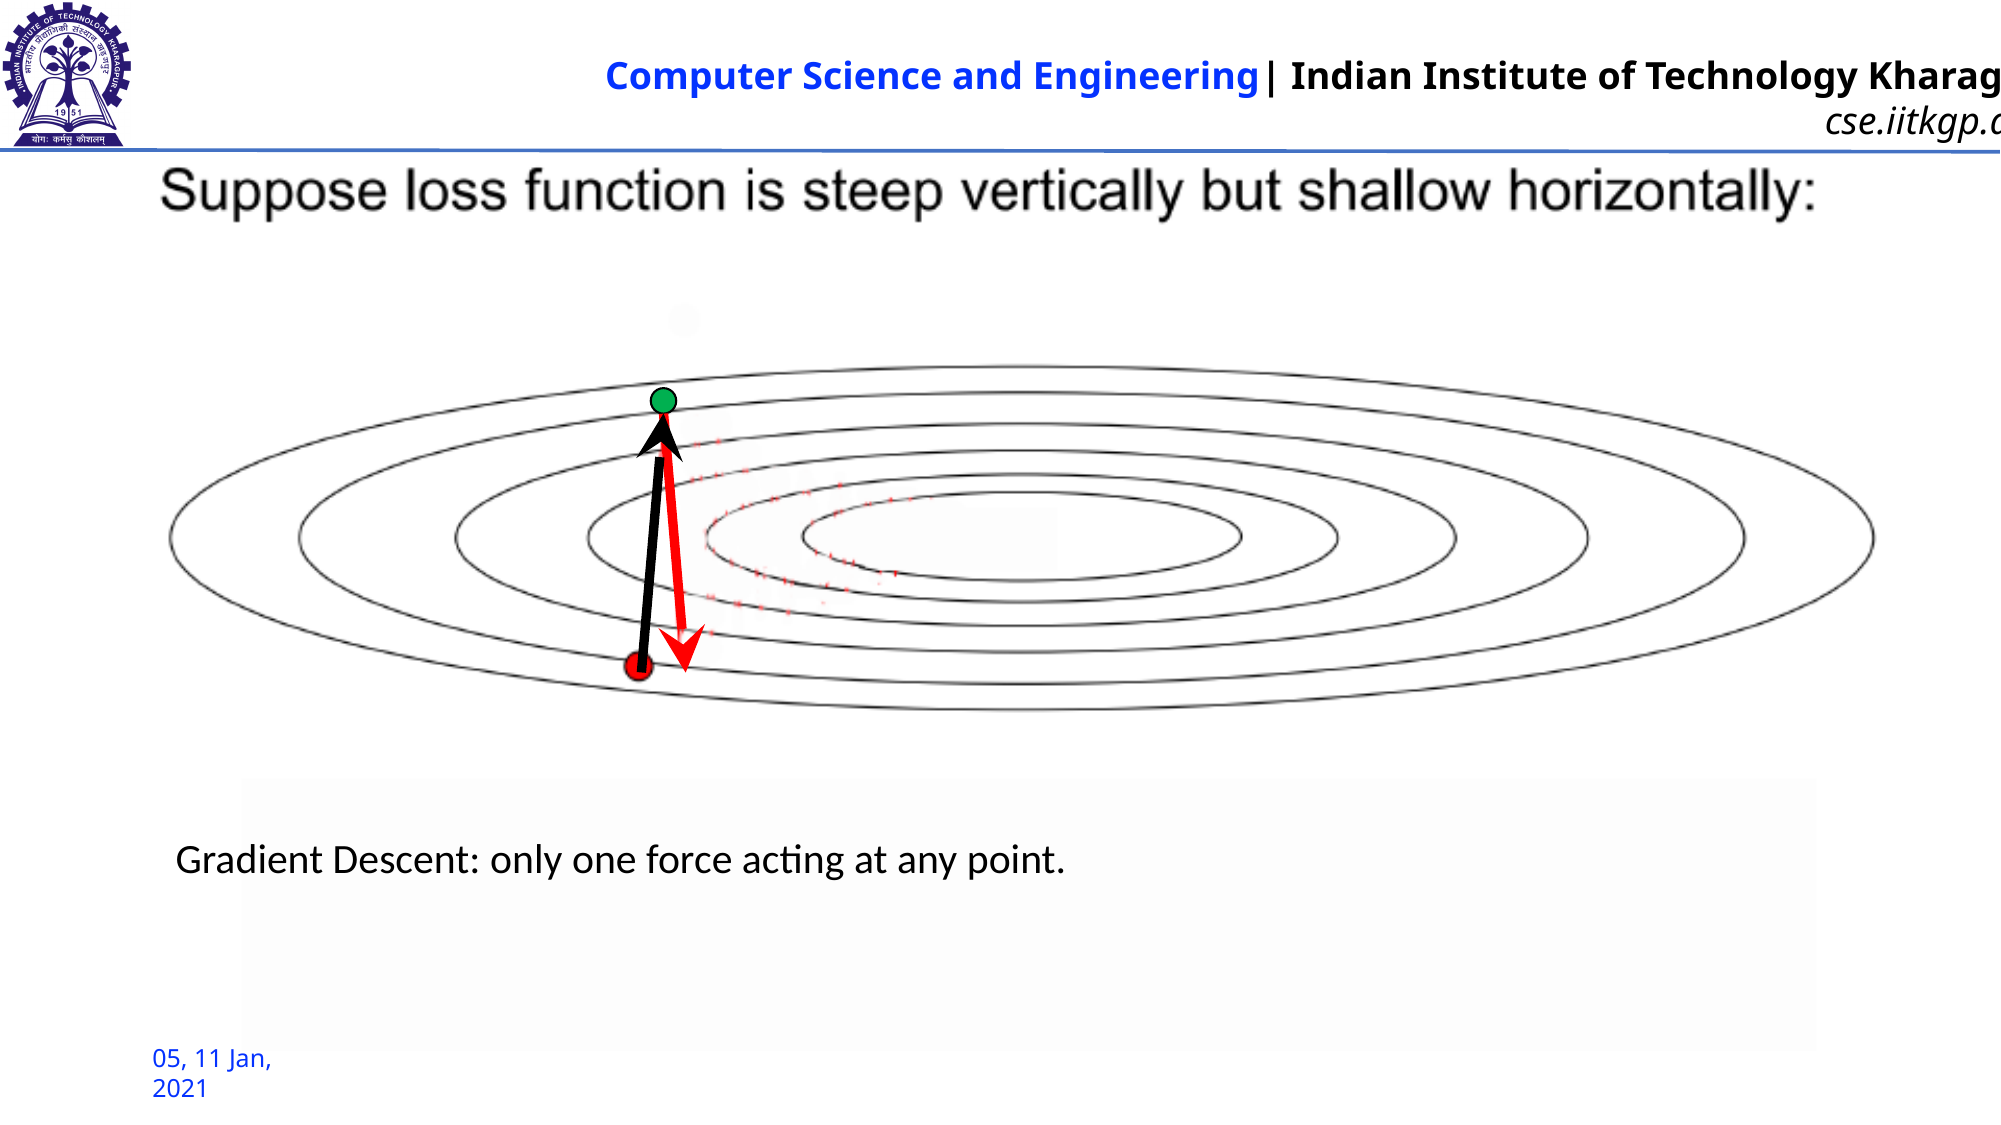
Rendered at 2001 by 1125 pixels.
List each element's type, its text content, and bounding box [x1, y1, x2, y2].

slide_number 05, 11 Jan, 2021 [137, 1042, 331, 1103]
picture [2, 2, 131, 147]
text_box Gradient Descent: only one force acting at any point. [160, 824, 1082, 890]
text_box [650, 388, 677, 413]
picture [136, 162, 1883, 1051]
